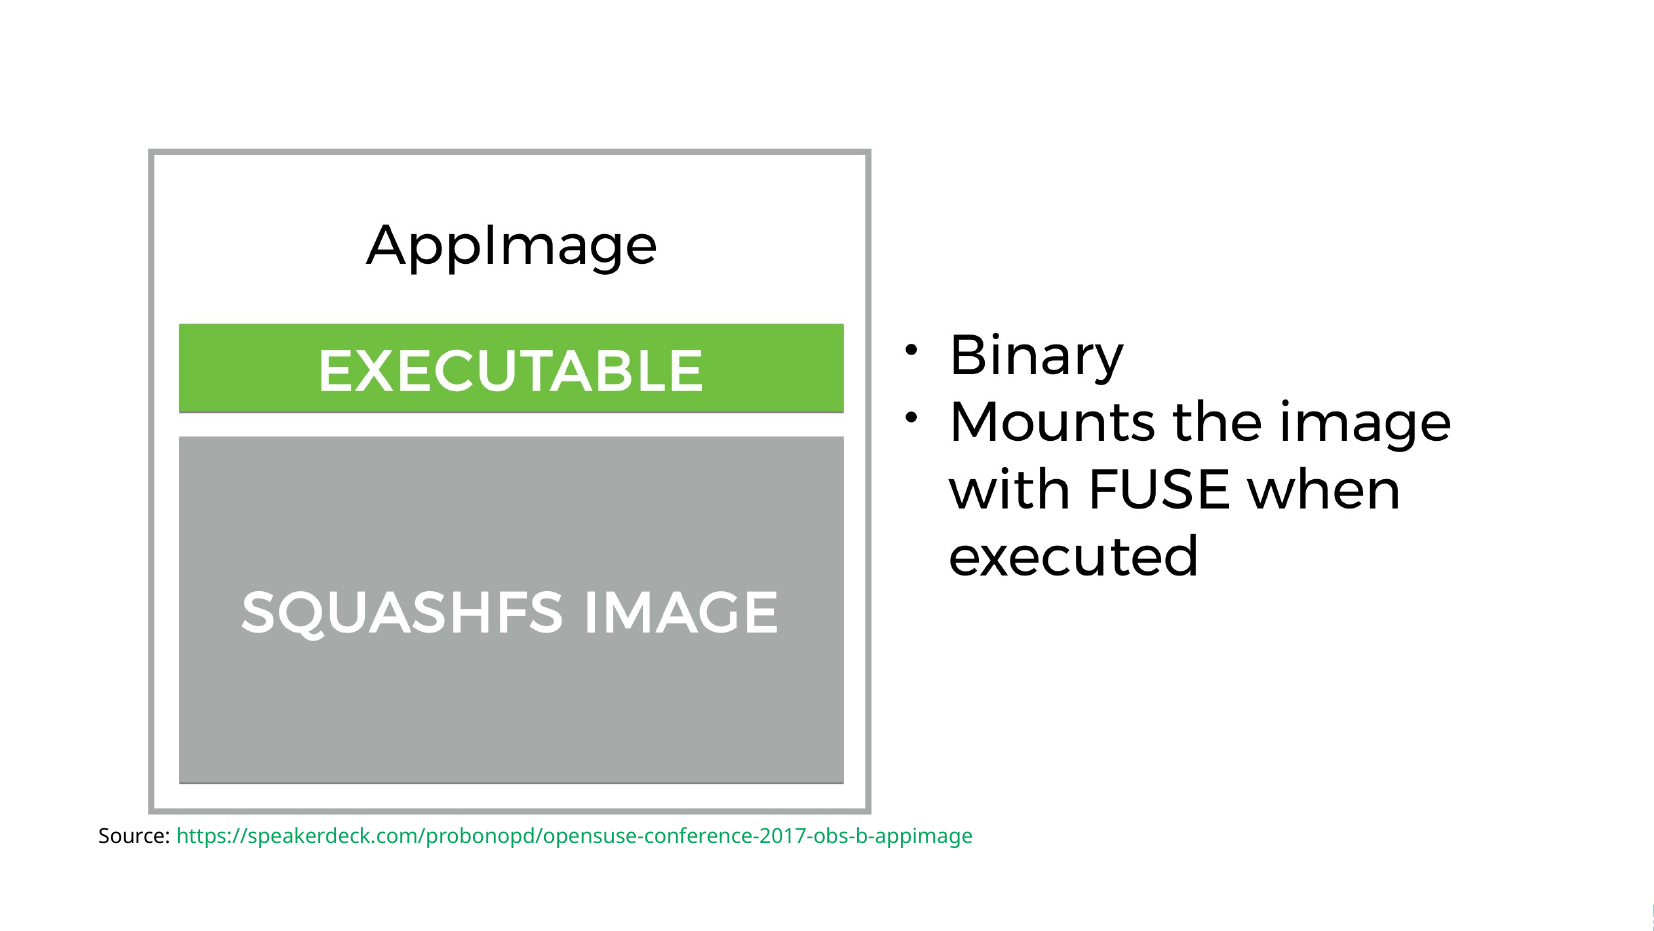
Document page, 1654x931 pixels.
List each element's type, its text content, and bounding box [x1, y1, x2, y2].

picture [0, 0, 1654, 931]
text_box Source: https://speakerdeck.com/probonopd/opensuse-conference-2017-obs-b-appimage [83, 809, 1202, 862]
